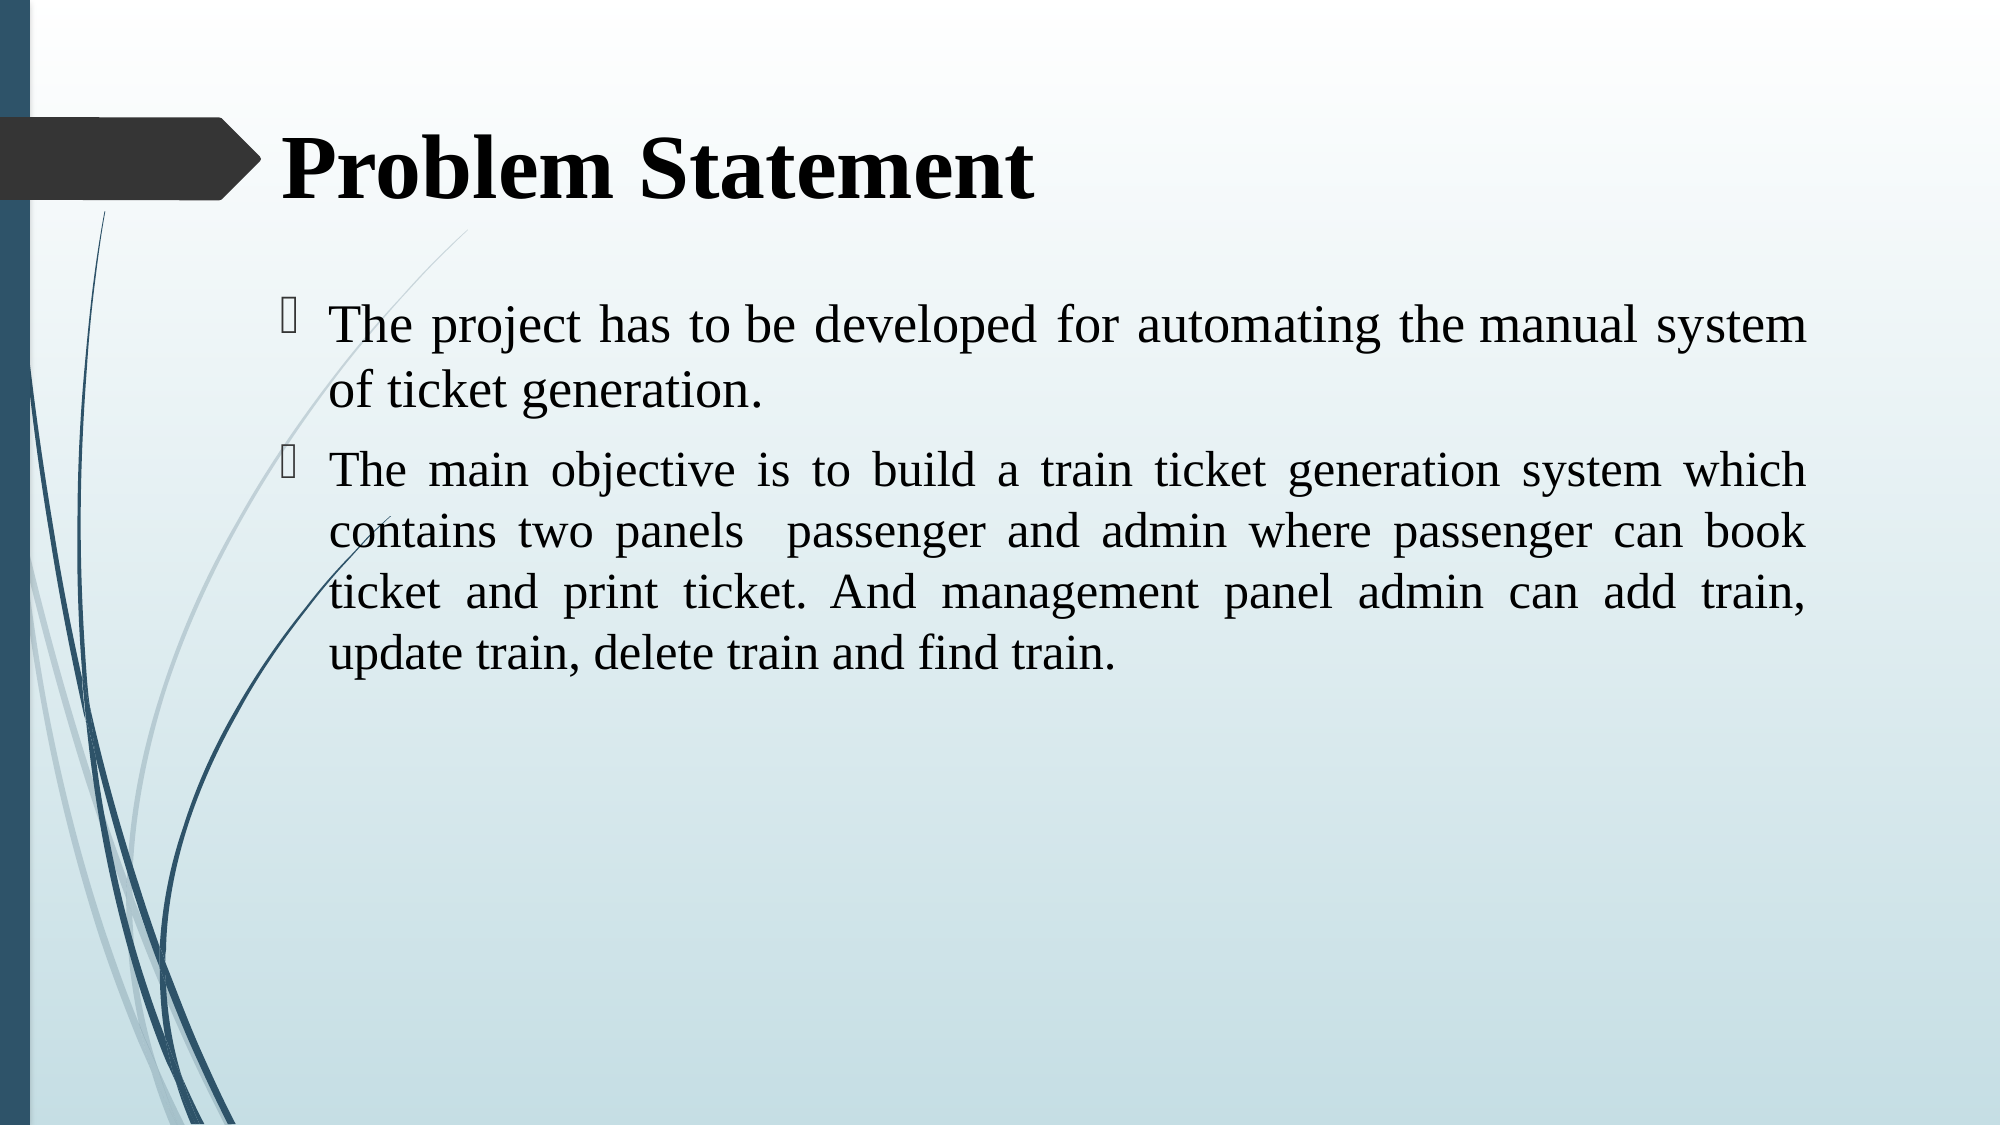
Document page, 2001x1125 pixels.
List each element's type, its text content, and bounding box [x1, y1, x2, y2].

list The project has to be developed for automating the manual system of ticket generation. The main objective is to build a train ticket generation system which contains two panels passenger and admin where passenger can book ticket and print ticket. And management panel admin can add train, update train, delete train and find train. [264, 280, 1824, 696]
title Problem Statement [114, 99, 1203, 260]
